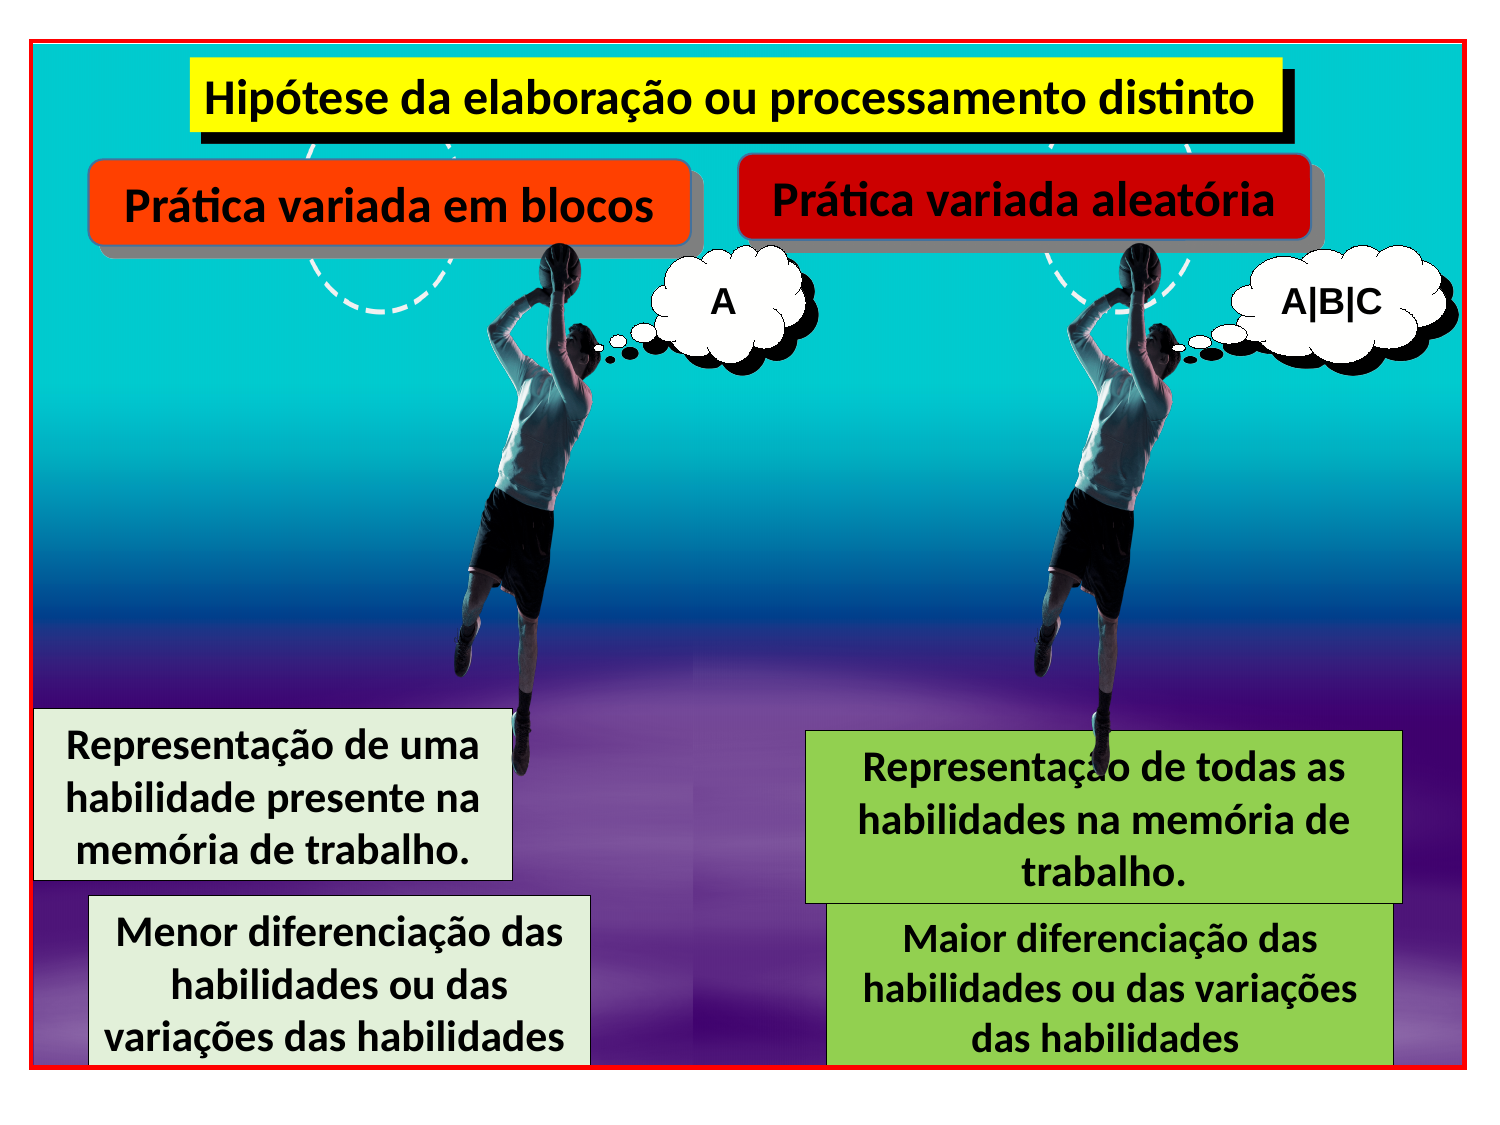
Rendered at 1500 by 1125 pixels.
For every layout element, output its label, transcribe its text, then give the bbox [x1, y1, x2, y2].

text_box A|B|C [1171, 343, 1186, 352]
text_box A|B|C [1211, 245, 1447, 364]
text_box Prática variada em blocos [88, 159, 691, 246]
text_box Maior diferenciação das habilidades ou das variações das habilidades [826, 903, 1394, 1065]
picture [33, 44, 1462, 1065]
text_box A [609, 334, 627, 348]
text_box Representação de uma habilidade presente na memória de trabalho. [33, 708, 513, 881]
text_box Representação de todas as habilidades na memória de trabalho. [805, 730, 1403, 904]
text_box Hipótese da elaboração ou processamento distinto [189, 57, 1283, 133]
text_box A [630, 245, 807, 364]
text_box Menor diferenciação das habilidades ou das variações das habilidades [88, 895, 591, 1065]
text_box A|B|C [1188, 335, 1212, 349]
text_box A [593, 343, 604, 352]
text_box Prática variada aleatória [738, 153, 1312, 240]
